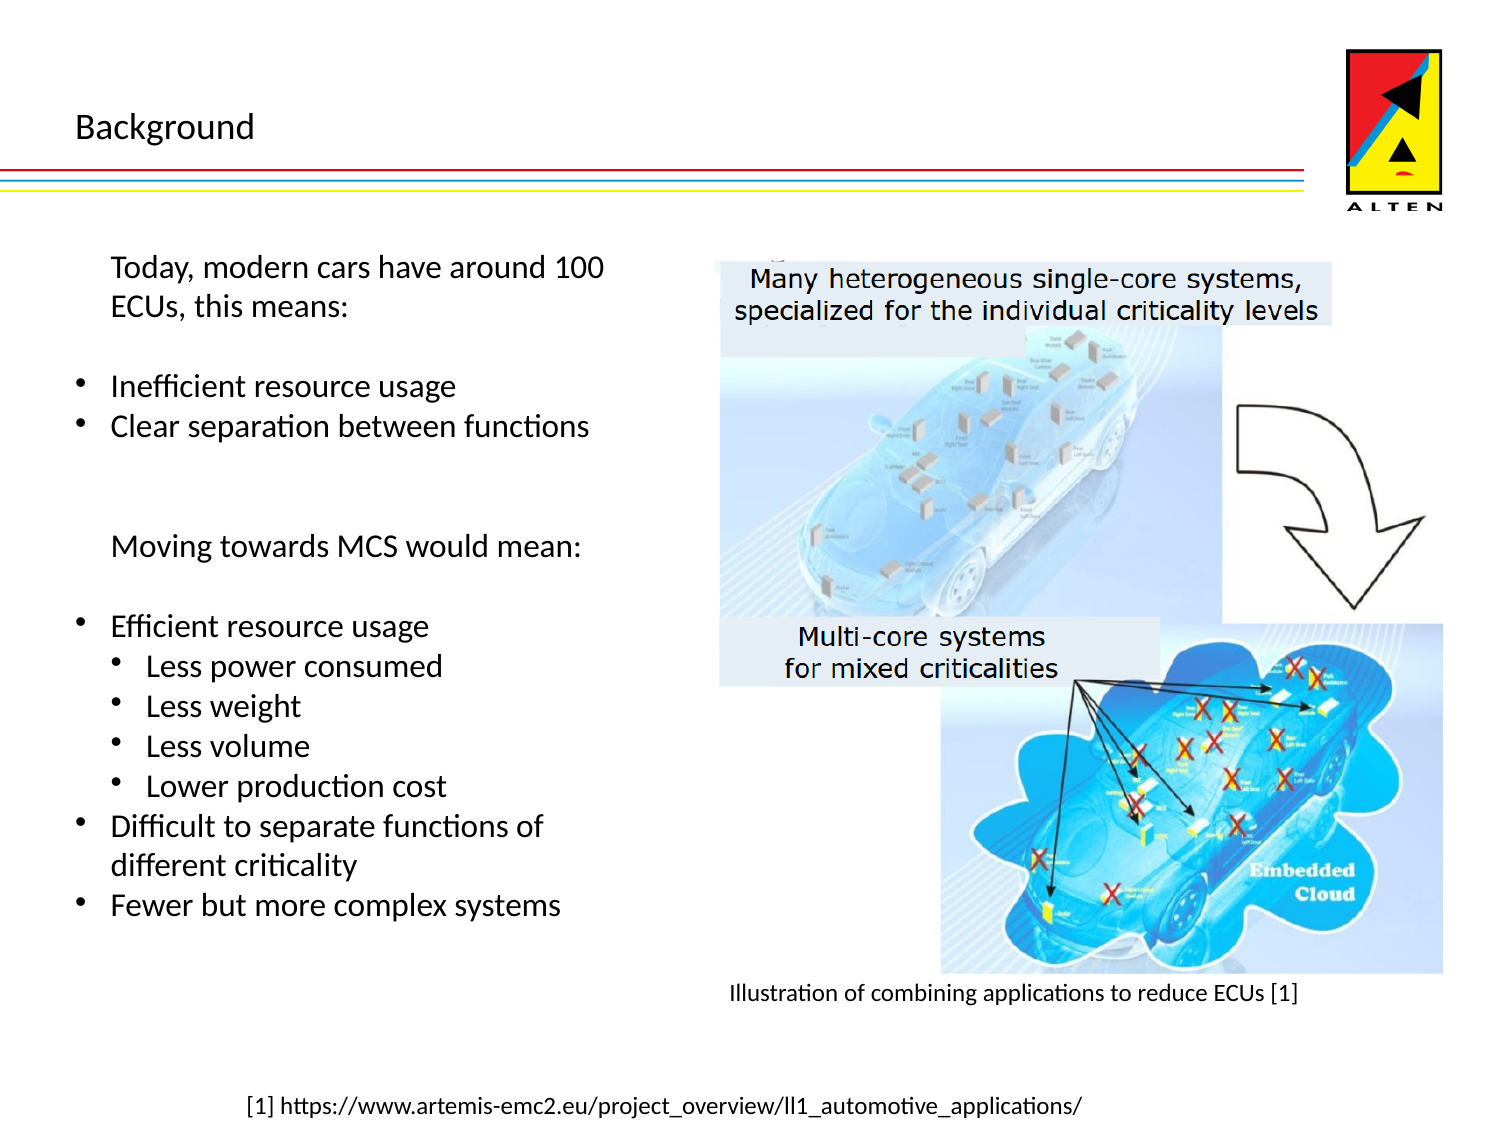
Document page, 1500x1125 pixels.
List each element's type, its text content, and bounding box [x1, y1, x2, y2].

text_box Background [74, 31, 1306, 219]
text_box Illustration of combining applications to reduce ECUs [1] [714, 969, 1456, 1013]
text_box Today, modern cars have around 100 ECUs, this means: Inefficient resource usage Clear separation between functions Moving towards MCS would mean: Efficient resource usage Less power consumed Less weight Less volume Lower production cost Difficult to separate functions of different criticality Fewer but more complex systems [60, 237, 661, 965]
picture [0, 182, 74, 192]
picture [715, 260, 1448, 969]
text_box [1] https://www.artemis-emc2.eu/project_overview/ll1_automotive_applications/ [231, 1082, 1269, 1125]
picture [0, 169, 74, 179]
